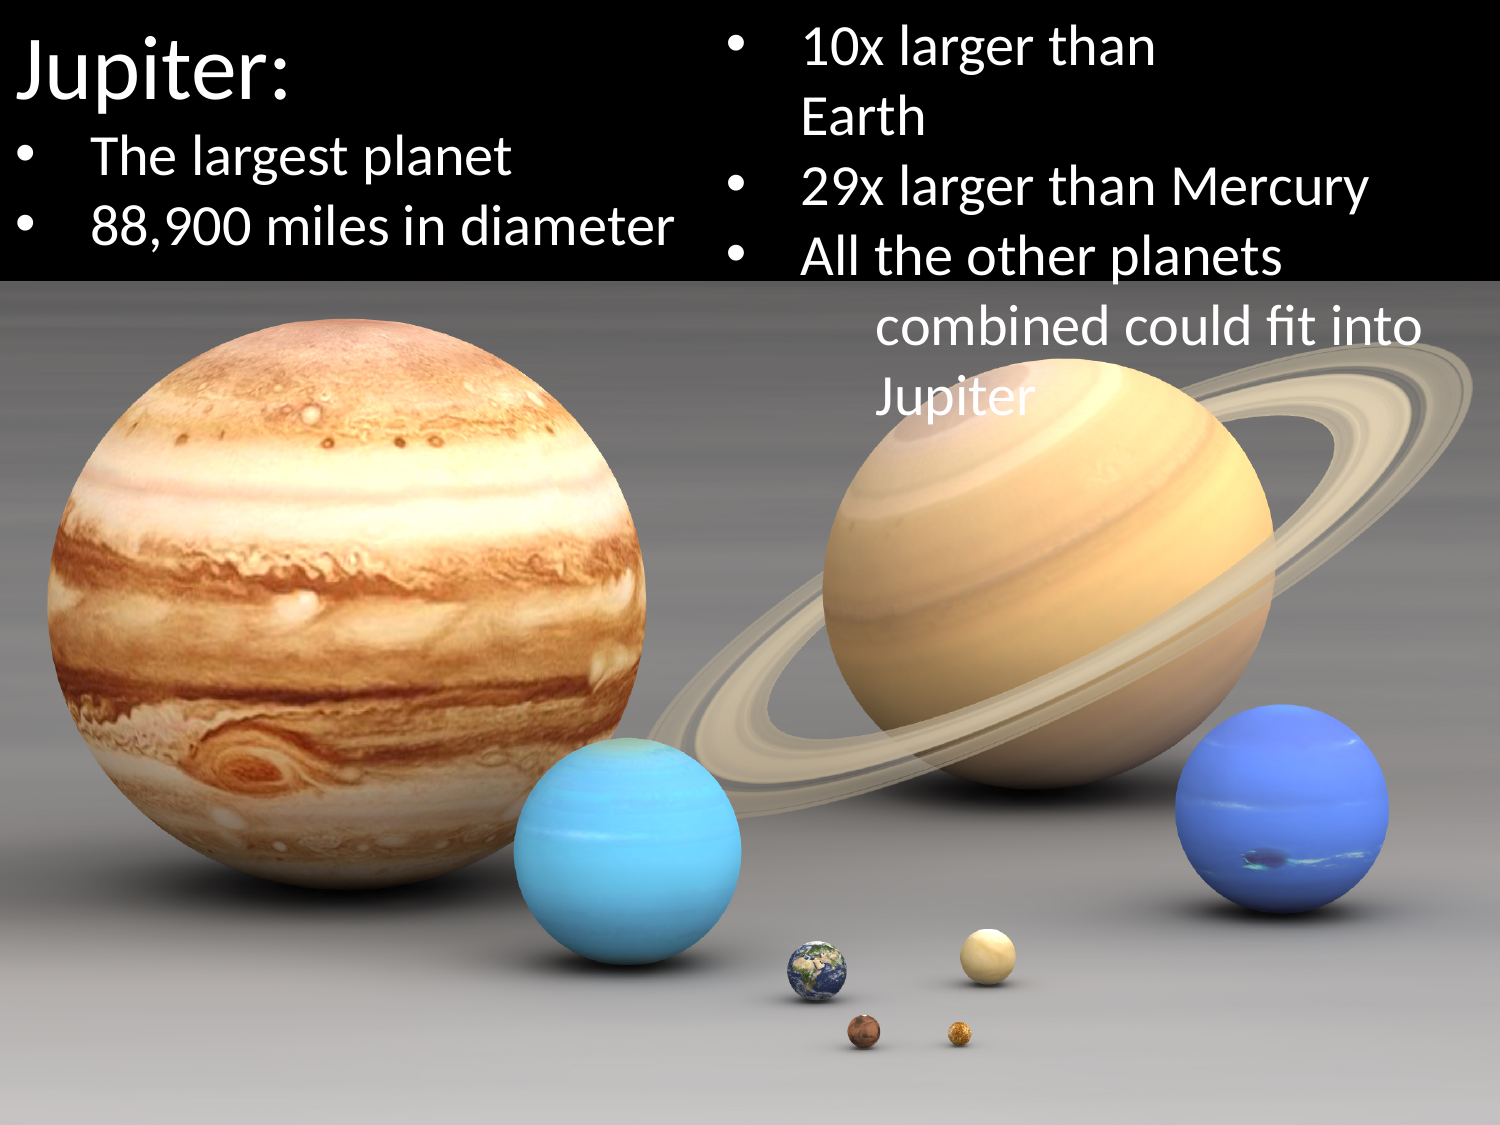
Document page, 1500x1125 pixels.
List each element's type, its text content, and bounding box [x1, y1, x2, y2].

text_box 10x larger than Earth 29x larger than Mercury All the other planets combined could fit into Jupiter [710, 0, 1500, 510]
text_box Jupiter: The largest planet 88,900 miles in diameter [0, 0, 710, 268]
picture [0, 281, 1500, 1125]
